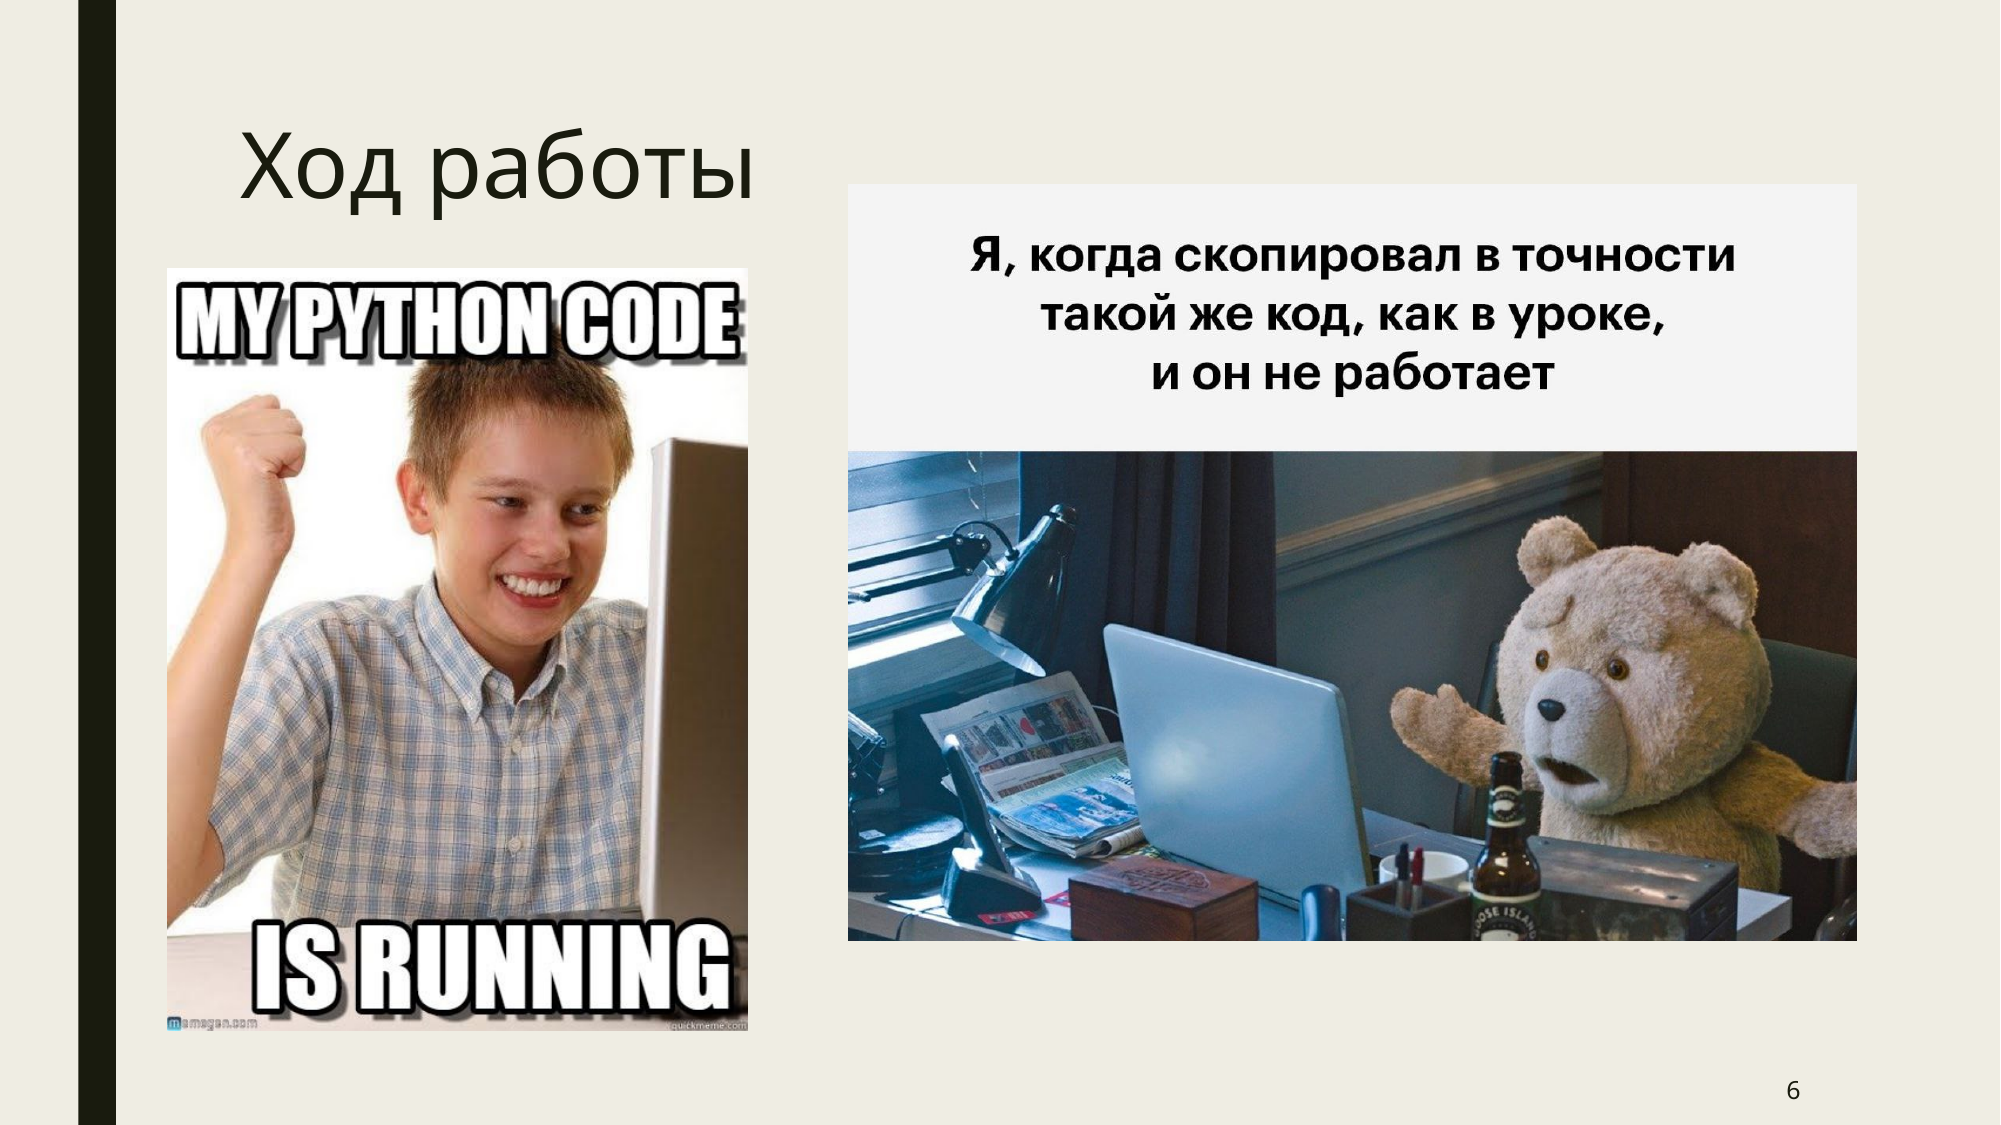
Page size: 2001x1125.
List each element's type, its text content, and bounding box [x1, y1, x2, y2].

picture [848, 184, 1857, 941]
title Ход работы [225, 112, 1800, 357]
picture [167, 268, 748, 1031]
